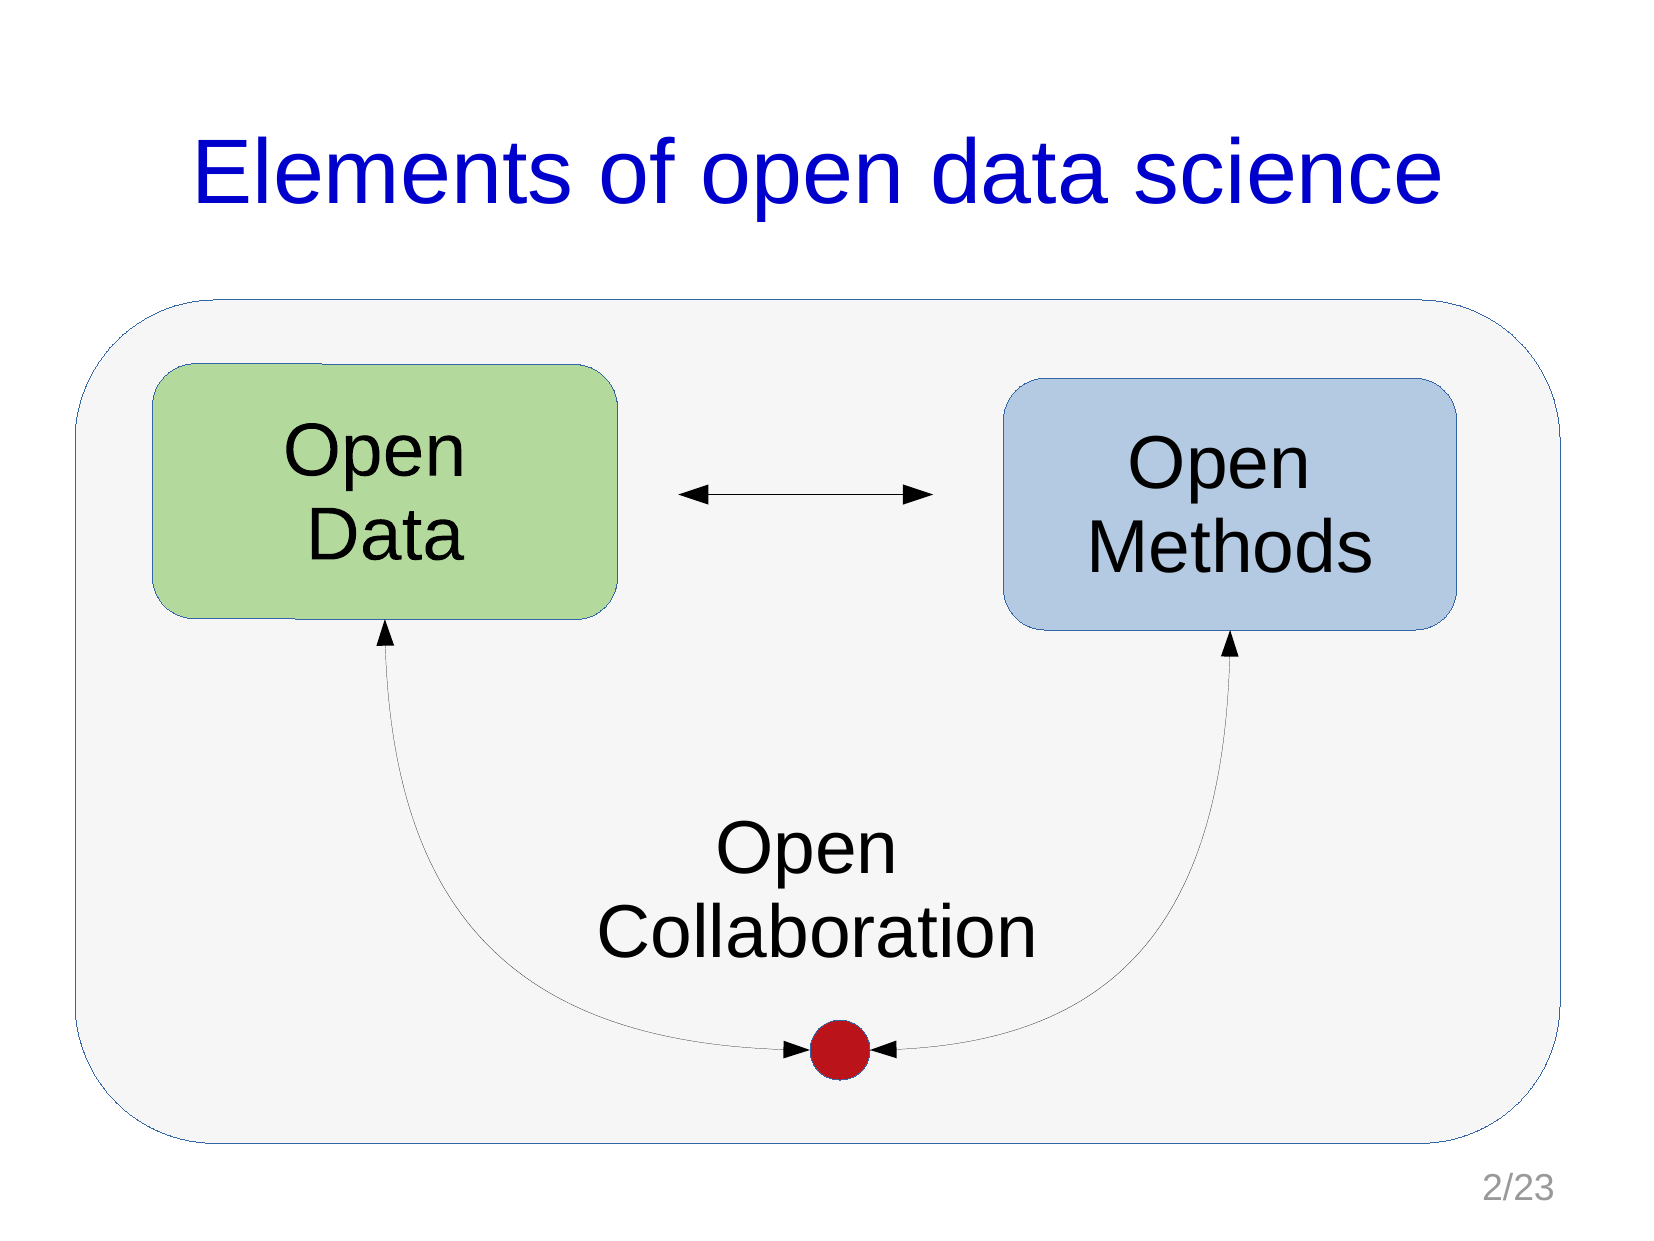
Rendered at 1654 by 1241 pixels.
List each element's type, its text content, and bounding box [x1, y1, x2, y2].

text_box [810, 1020, 870, 1081]
text_box Open Collaboration [75, 299, 1561, 1144]
text_box Open Methods [1003, 378, 1457, 631]
text_box <number>/23 [1467, 1158, 1654, 1230]
title Elements of open data science [75, 93, 1564, 252]
text_box Open Data [152, 363, 618, 620]
